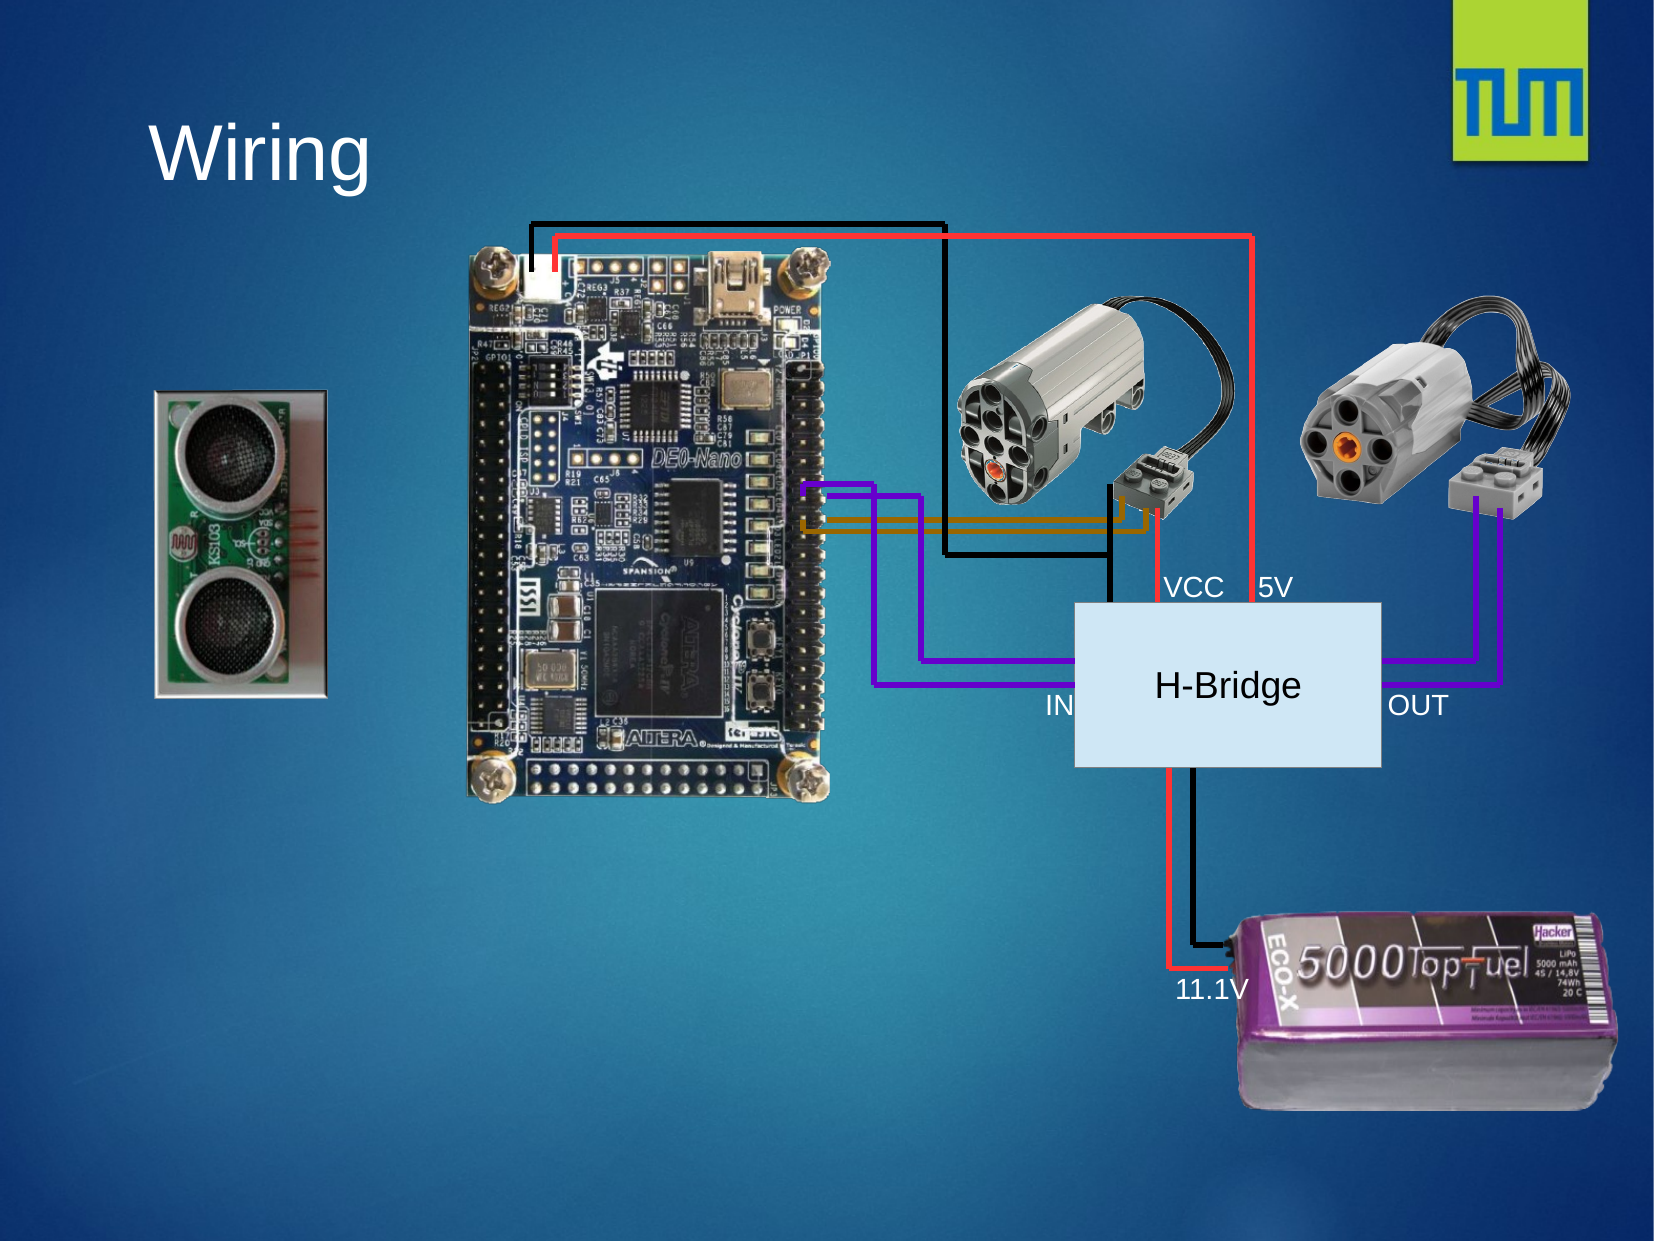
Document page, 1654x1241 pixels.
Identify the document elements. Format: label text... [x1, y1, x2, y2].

text_box IN [1027, 678, 1158, 733]
text_box OUT [1370, 678, 1501, 733]
text_box 11.1V [1157, 962, 1288, 1016]
picture [0, 0, 1654, 1241]
text_box H-Bridge [1074, 602, 1382, 768]
text_box 5V [1240, 560, 1371, 615]
text_box VCC [1145, 560, 1240, 615]
